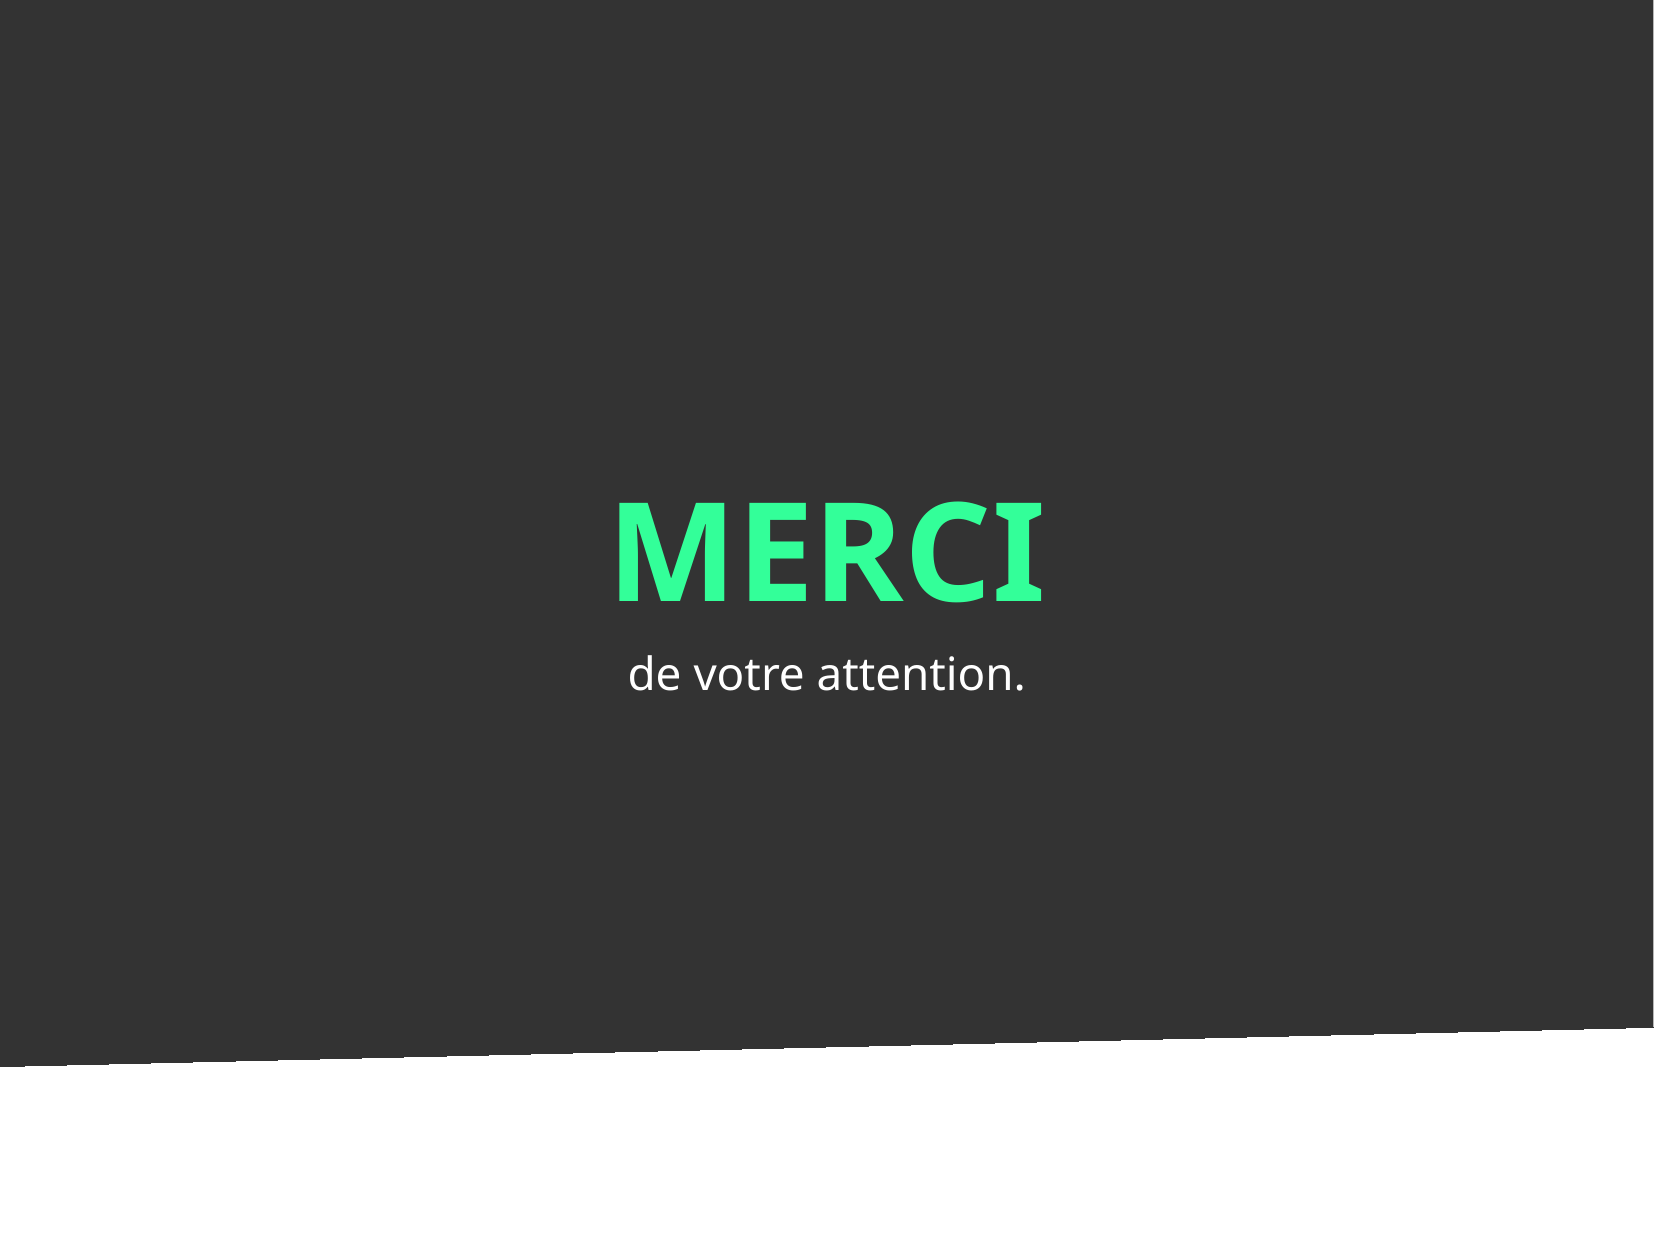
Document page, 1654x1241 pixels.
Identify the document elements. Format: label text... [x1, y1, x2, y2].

text_box [0, 0, 1654, 1067]
text_box MERCI de votre attention. [82, 49, 1571, 1109]
